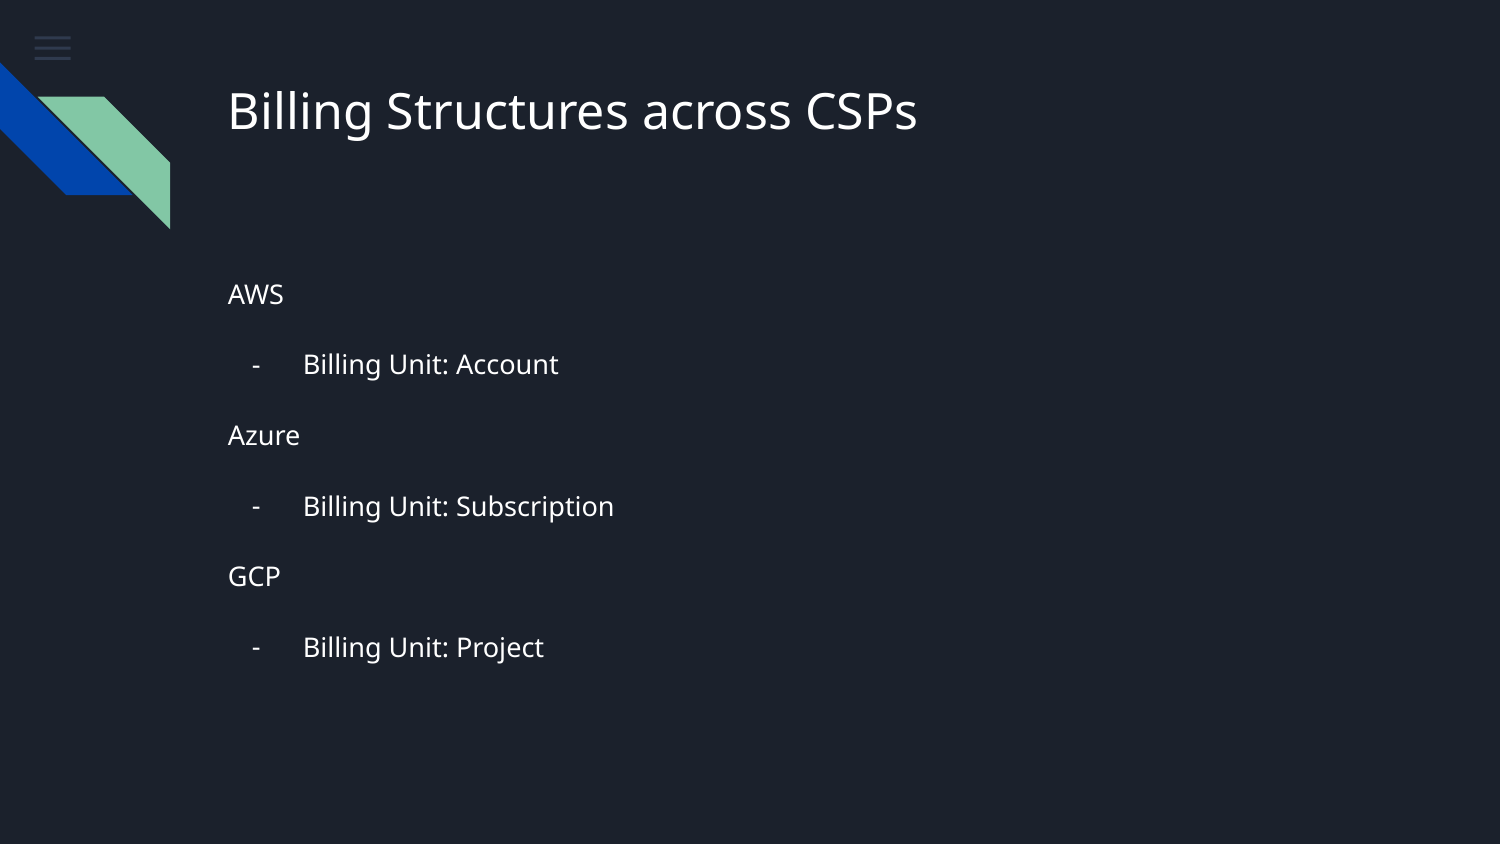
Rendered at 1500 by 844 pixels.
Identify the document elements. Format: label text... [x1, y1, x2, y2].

title Billing Structures across CSPs [212, 64, 1368, 215]
list AWS Billing Unit: Account Azure Billing Unit: Subscription GCP Billing Unit: Project [212, 257, 1368, 735]
